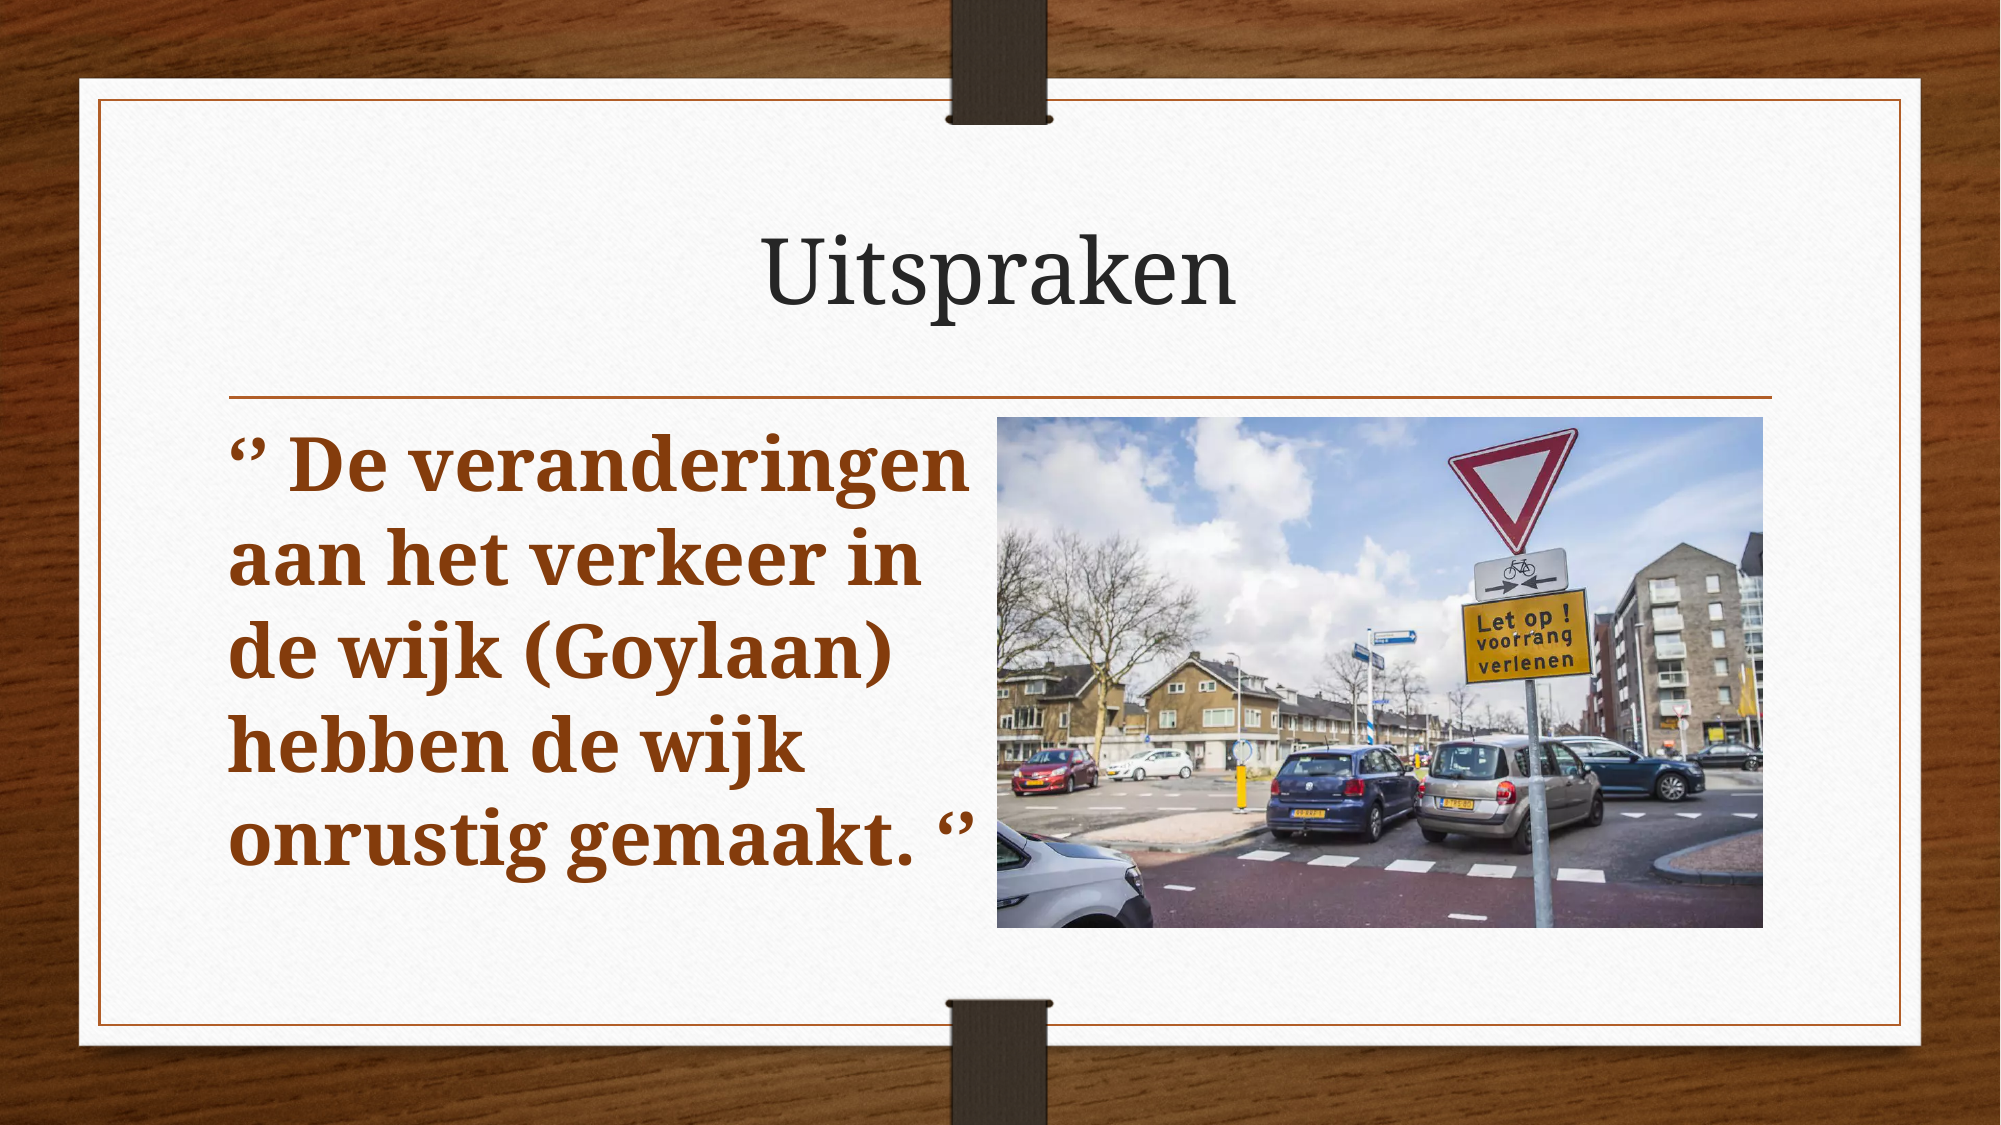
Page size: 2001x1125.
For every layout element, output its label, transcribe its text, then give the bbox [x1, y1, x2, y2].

picture [997, 417, 1763, 928]
title Uitspraken [212, 161, 1788, 376]
list ‘’ De veranderingen aan het verkeer in de wijk (Goylaan) hebben de wijk onrustig gemaakt. ‘’ [212, 419, 1788, 964]
